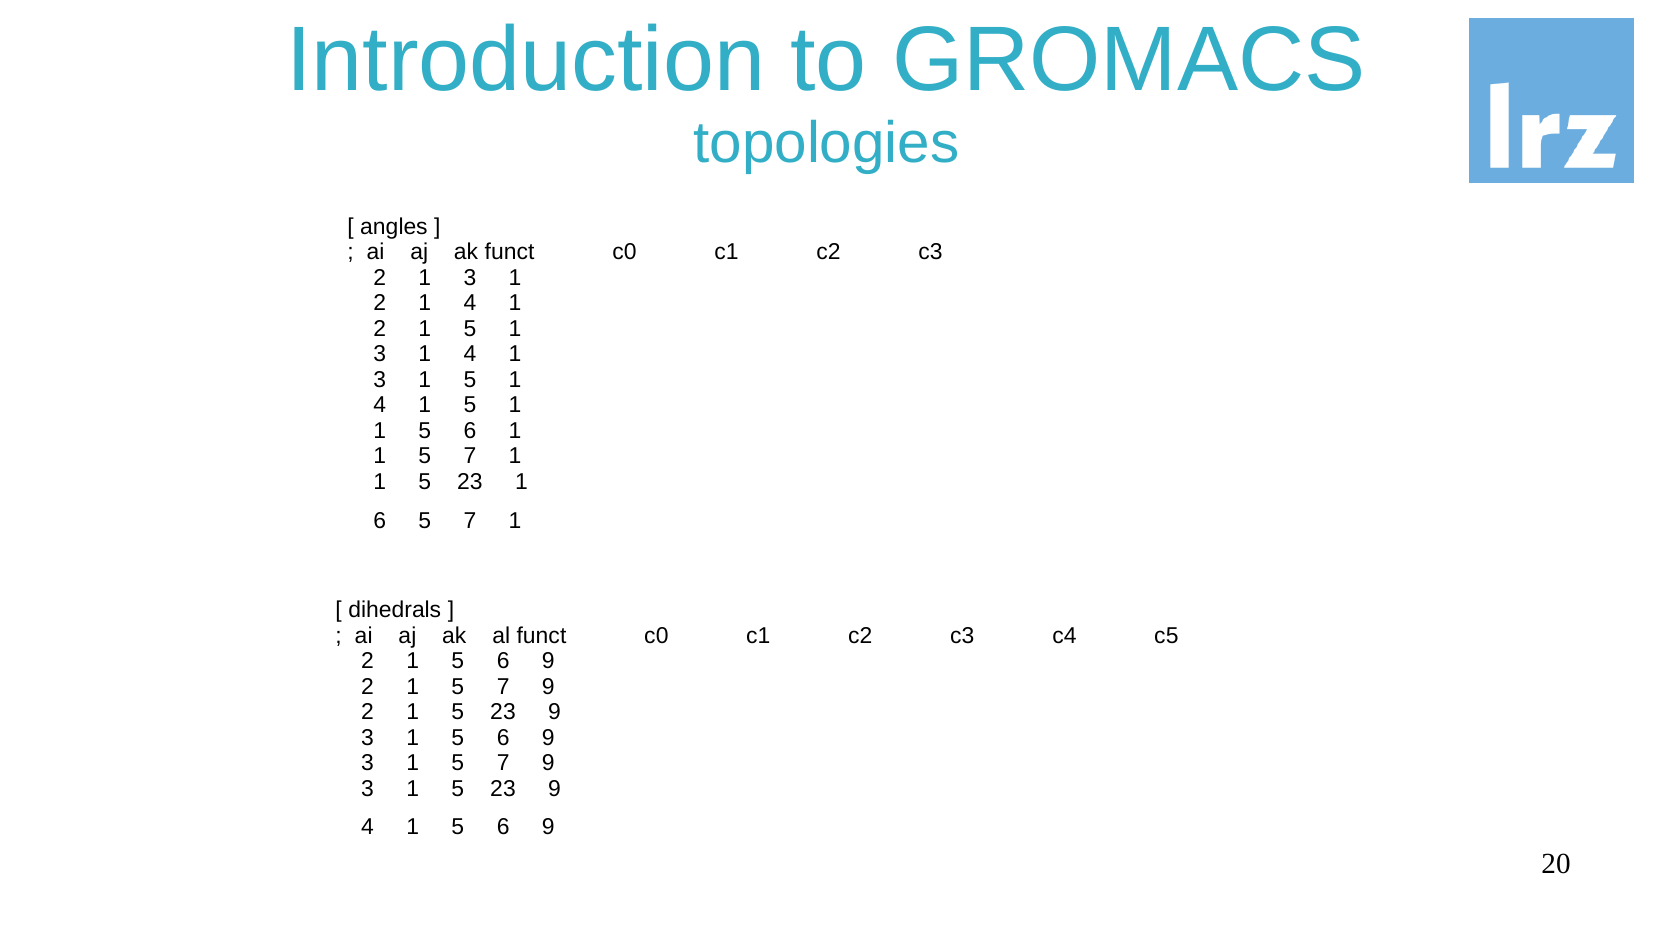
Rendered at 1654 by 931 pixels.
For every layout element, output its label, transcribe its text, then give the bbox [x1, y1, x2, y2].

text_box [ angles ] ; ai aj ak funct c0 c1 c2 c3 2 1 3 1 2 1 4 1 2 1 5 1 3 1 4 1 3 1 5 1 4 1 5 1 1 5 6 1 1 5 7 1 1 5 23 1 6 5 7 1 [332, 206, 1329, 544]
title Introduction to GROMACS topologies [82, 7, 1571, 175]
picture [1469, 18, 1634, 183]
text_box [ dihedrals ] ; ai aj ak al funct c0 c1 c2 c3 c4 c5 2 1 5 6 9 2 1 5 7 9 2 1 5 23 9 3 1 5 6 9 3 1 5 7 9 3 1 5 23 9 4 1 5 6 9 [320, 589, 1202, 895]
